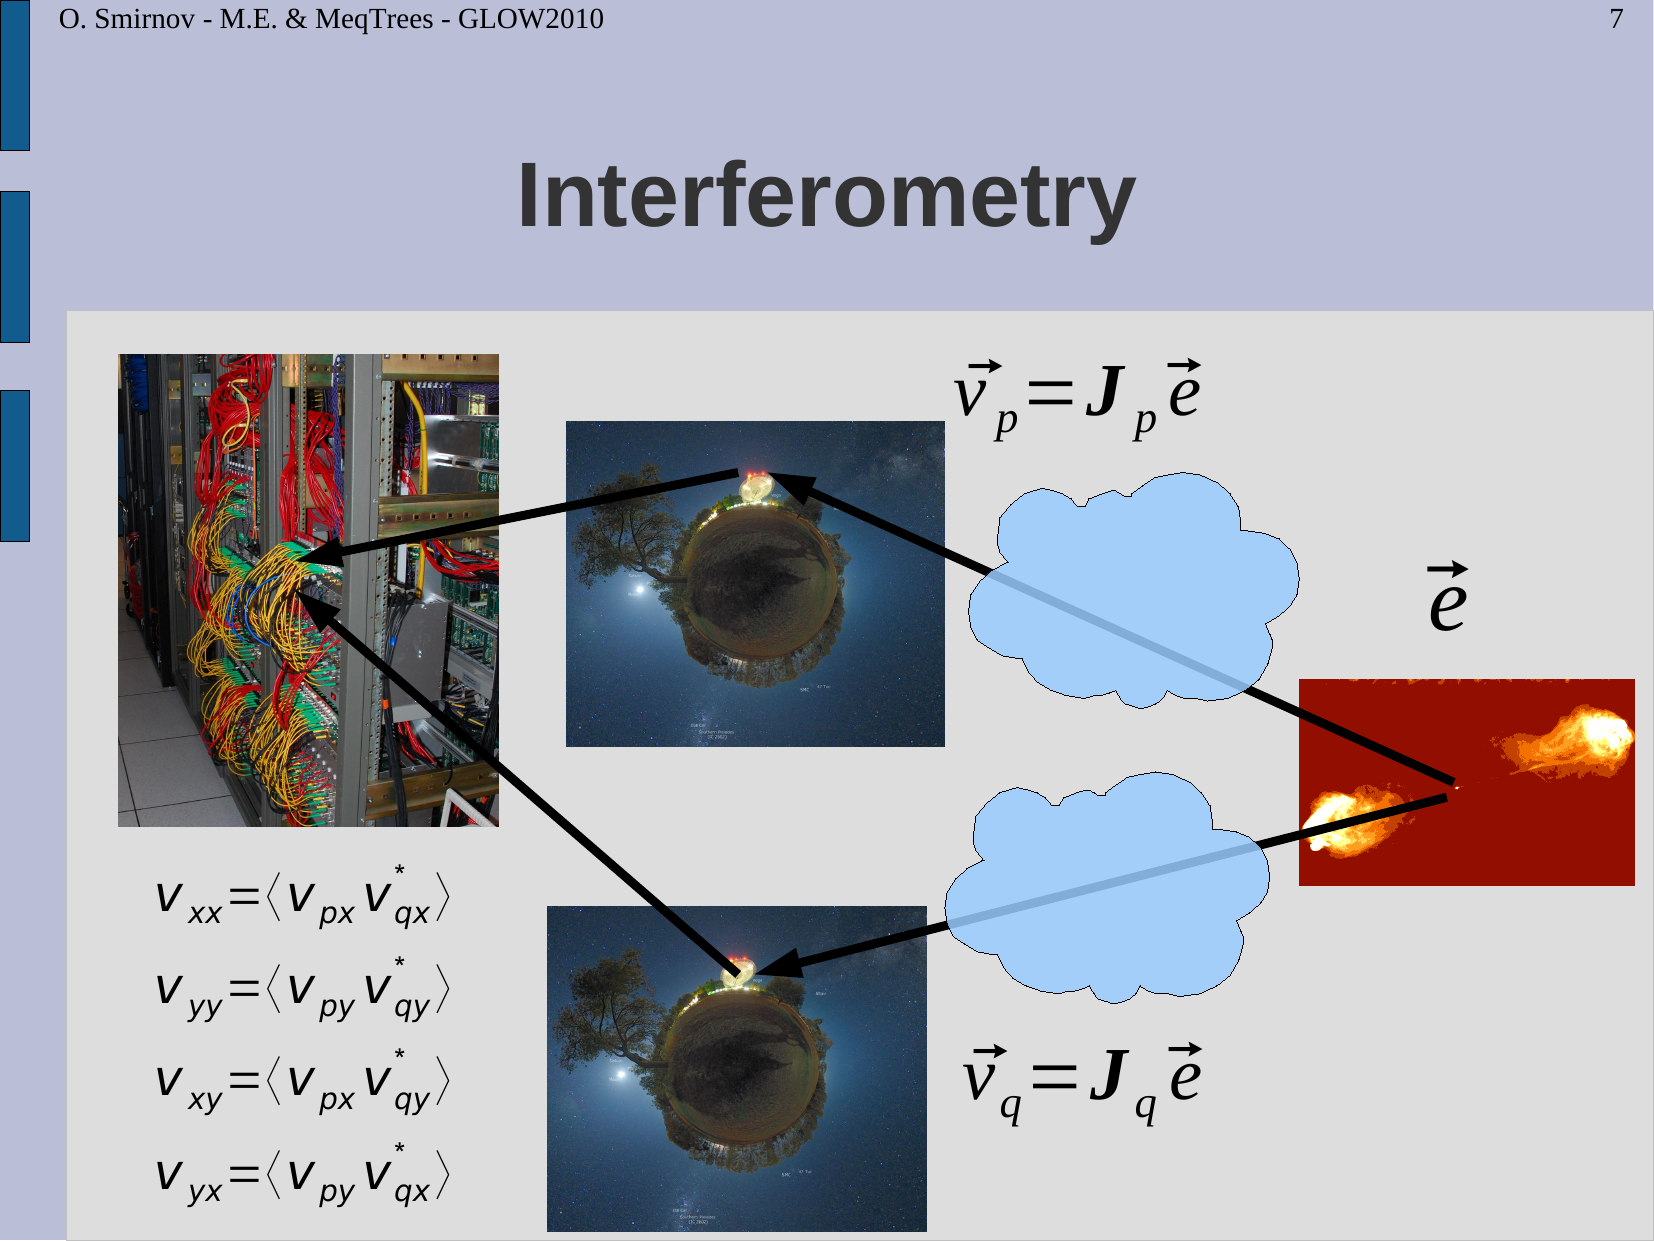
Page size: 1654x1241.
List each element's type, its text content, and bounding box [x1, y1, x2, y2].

text_box [944, 771, 1270, 1004]
chart [953, 1033, 1211, 1128]
chart [944, 349, 1210, 443]
chart [1417, 548, 1477, 650]
picture [118, 354, 499, 827]
chart [147, 841, 458, 1241]
picture [1299, 679, 1635, 886]
picture [566, 421, 945, 747]
text_box [968, 472, 1300, 709]
title Interferometry [121, 91, 1534, 299]
picture [547, 906, 927, 1232]
